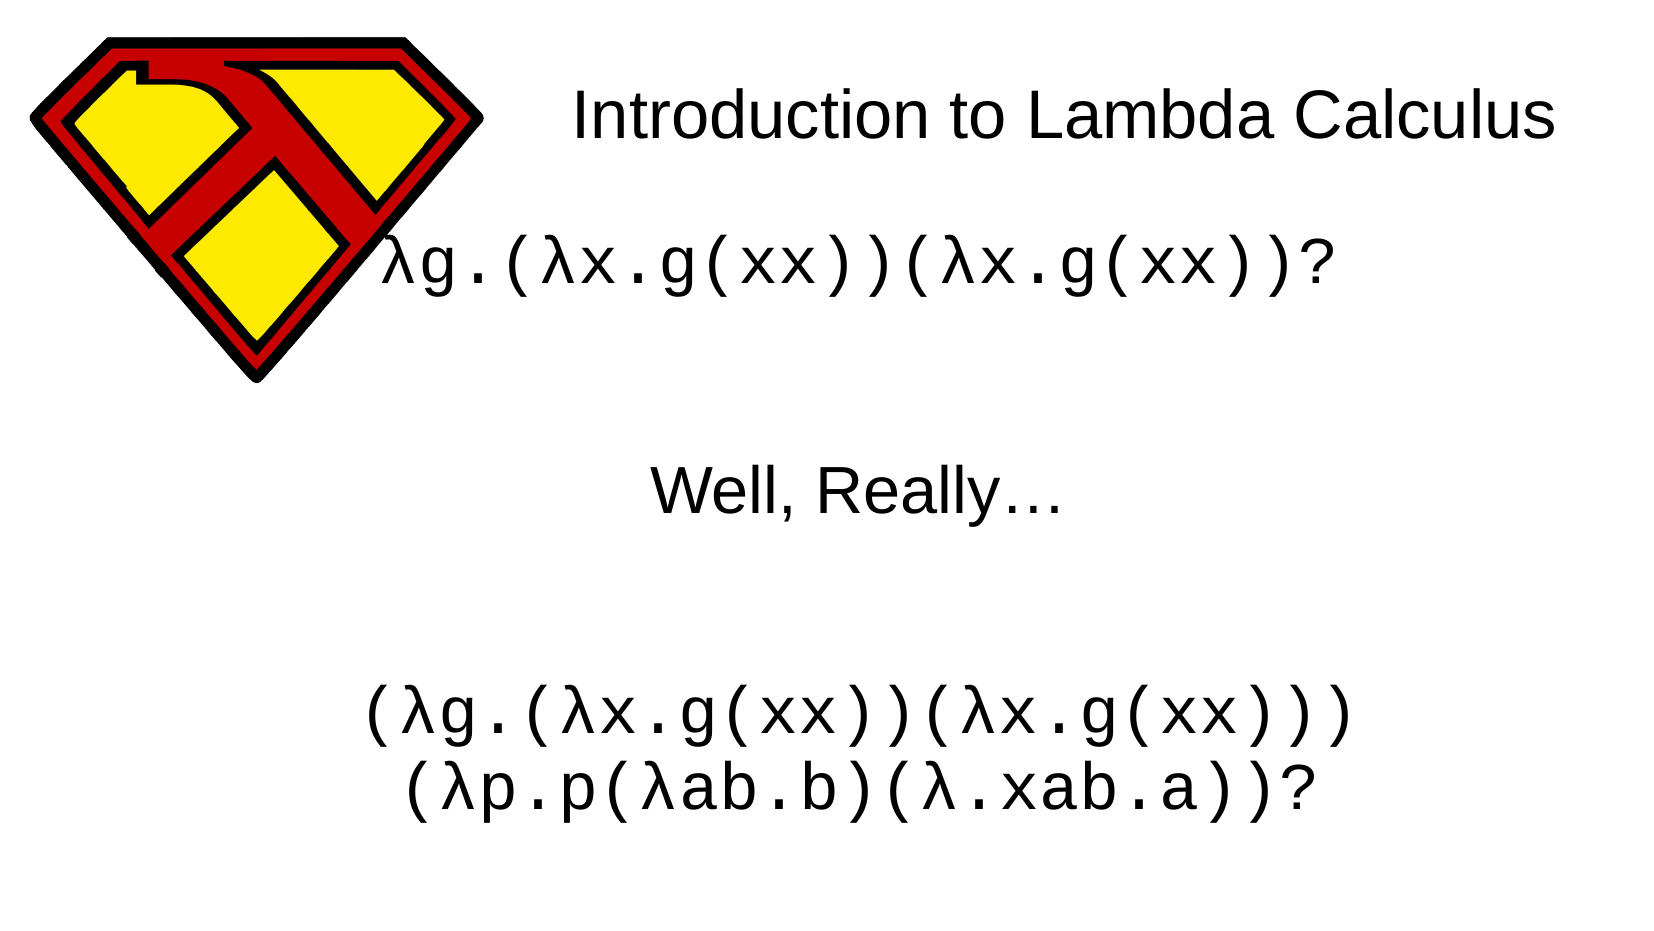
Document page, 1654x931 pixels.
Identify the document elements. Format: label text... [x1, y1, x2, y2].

picture [0, 23, 515, 414]
title Introduction to Lambda Calculus [540, 37, 1571, 193]
subtitle λg.(λx.g(xx))(λx.g(xx))? Well, Really… (λg.(λx.g(xx))(λx.g(xx))) (λp.p(λab.b)(λ.xab.a))? [82, 228, 1636, 830]
